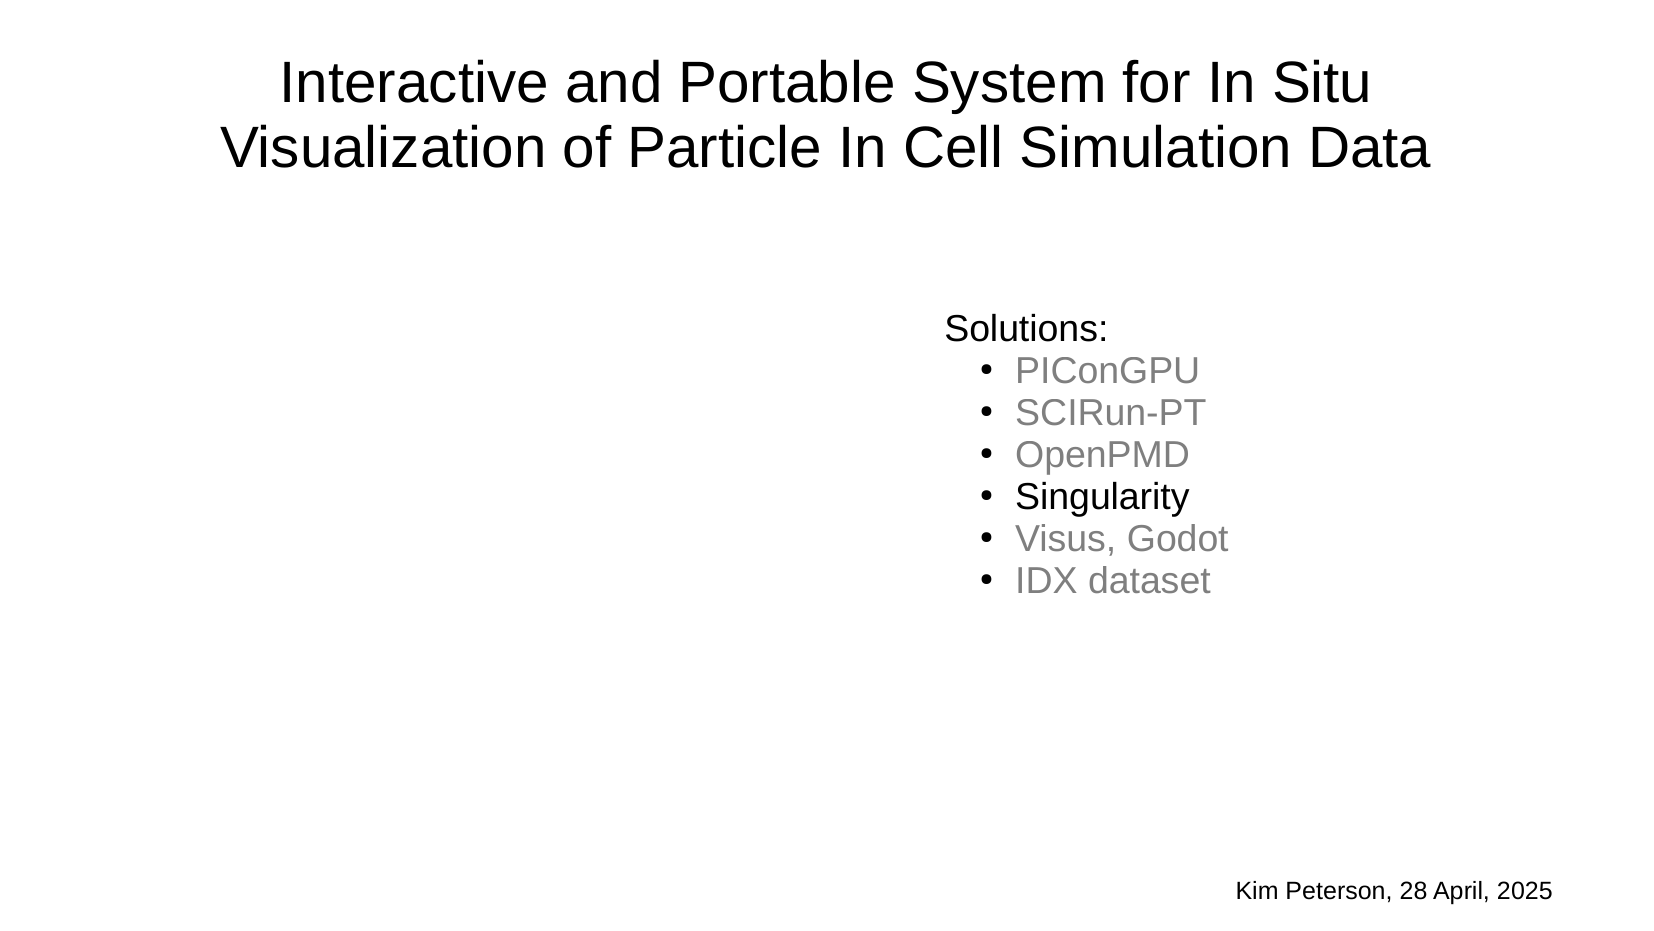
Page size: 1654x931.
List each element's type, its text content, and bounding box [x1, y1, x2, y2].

text_box Kim Peterson, 28 April, 2025 [1220, 868, 1598, 918]
text_box Solutions: PIConGPU SCIRun-PT OpenPMD Singularity Visus, Godot IDX dataset [929, 300, 1536, 609]
title Interactive and Portable System for In Situ Visualization of Particle In Cell Simulation Data [82, 37, 1571, 193]
